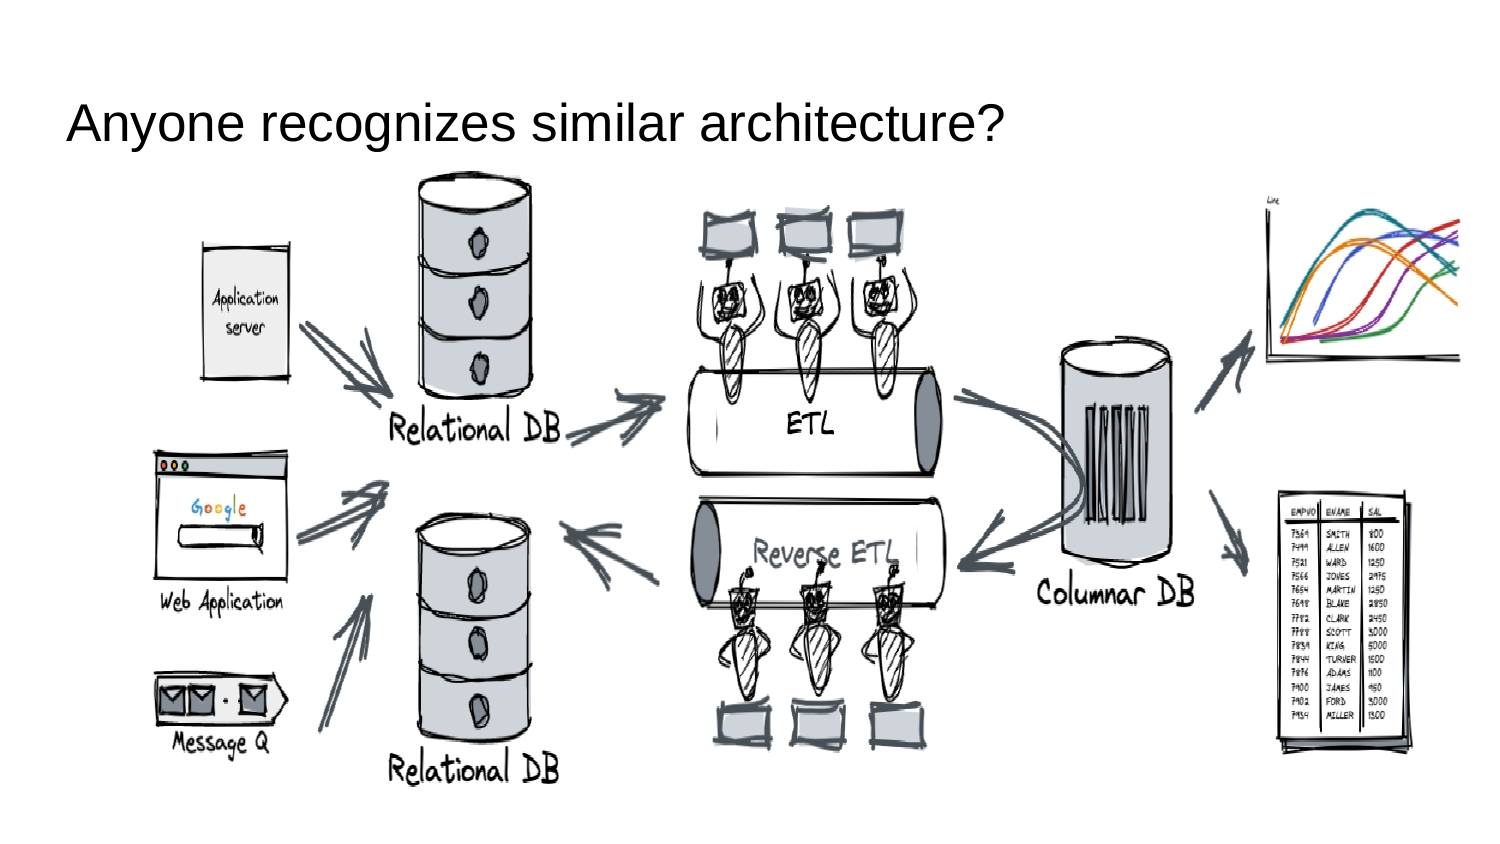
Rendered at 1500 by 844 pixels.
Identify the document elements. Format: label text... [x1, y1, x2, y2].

title Anyone recognizes similar architecture? [51, 72, 1449, 167]
picture [90, 142, 1488, 840]
